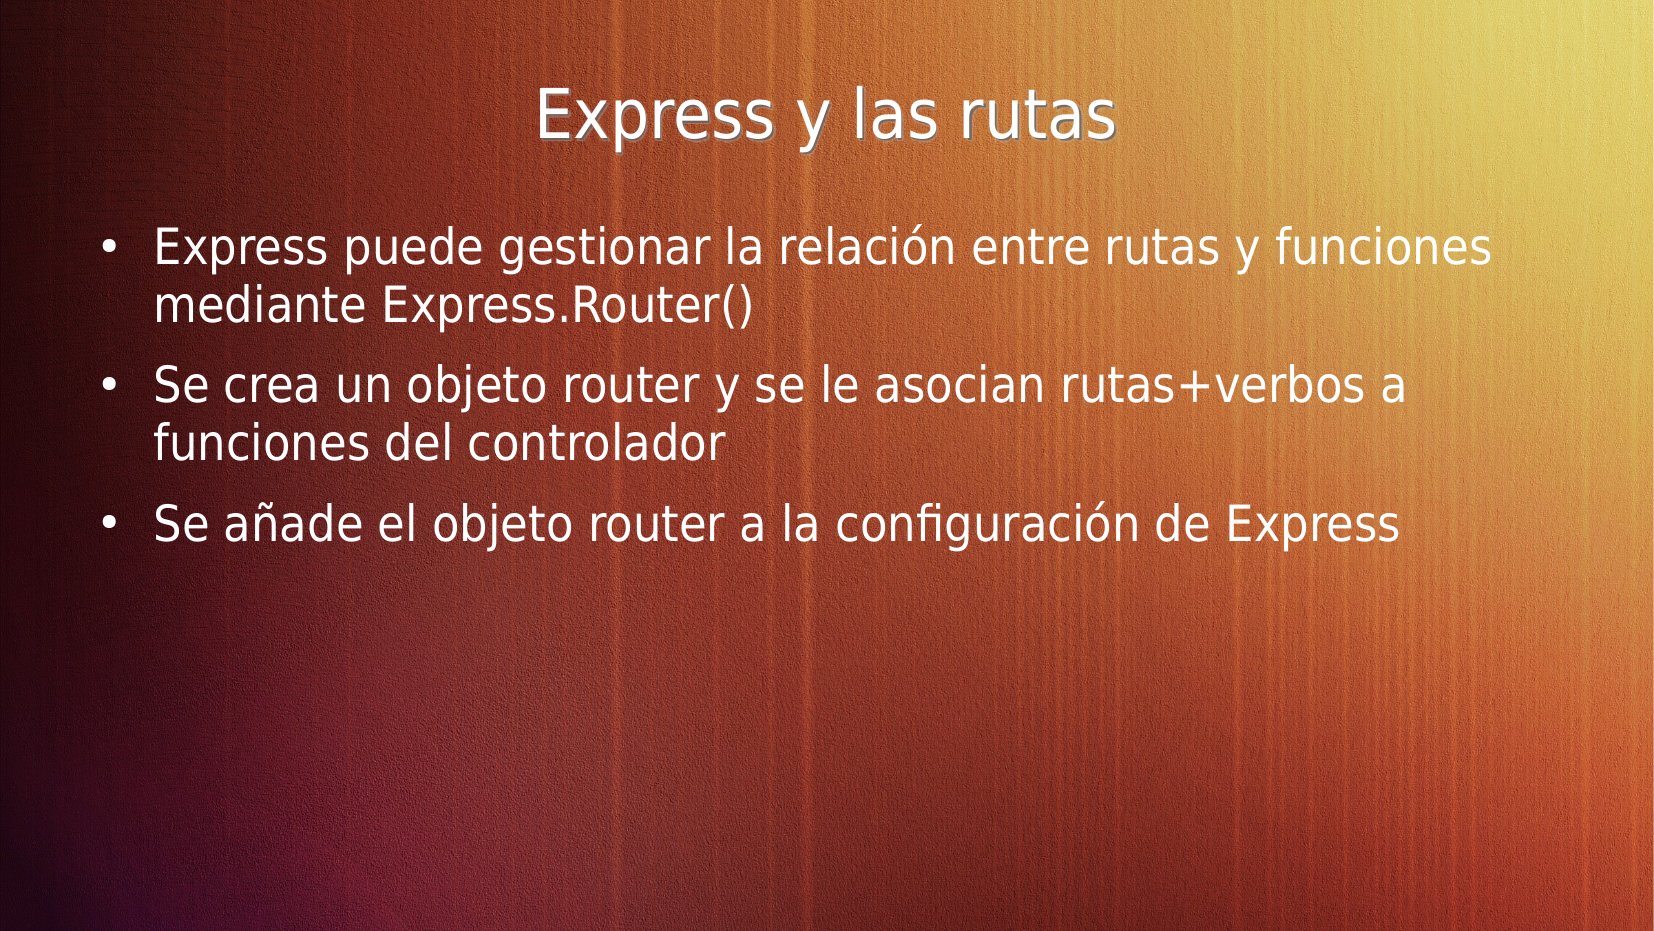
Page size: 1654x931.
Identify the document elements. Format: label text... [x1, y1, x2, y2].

list Express puede gestionar la relación entre rutas y funciones mediante Express.Router() Se crea un objeto router y se le asocian rutas+verbos a funciones del controlador Se añade el objeto router a la configuración de Express [82, 217, 1571, 758]
title Express y las rutas [82, 37, 1571, 193]
picture [0, 0, 1654, 931]
